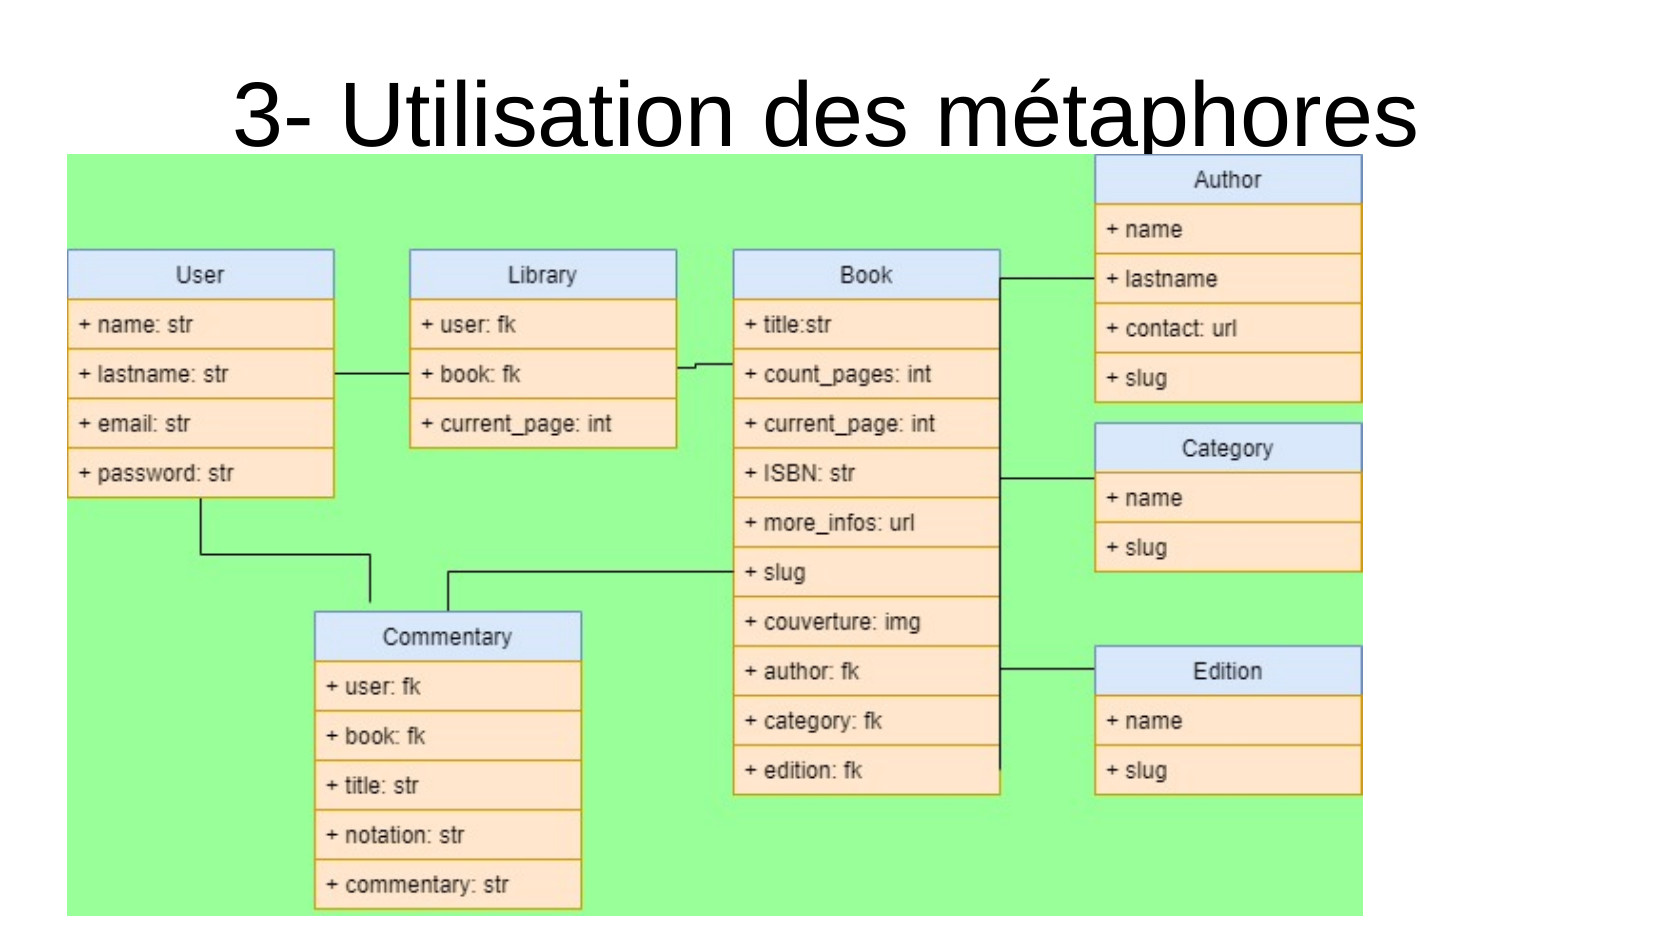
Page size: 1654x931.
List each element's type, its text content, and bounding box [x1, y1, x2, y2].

picture [67, 154, 1363, 916]
title 3- Utilisation des métaphores [82, 37, 1571, 193]
